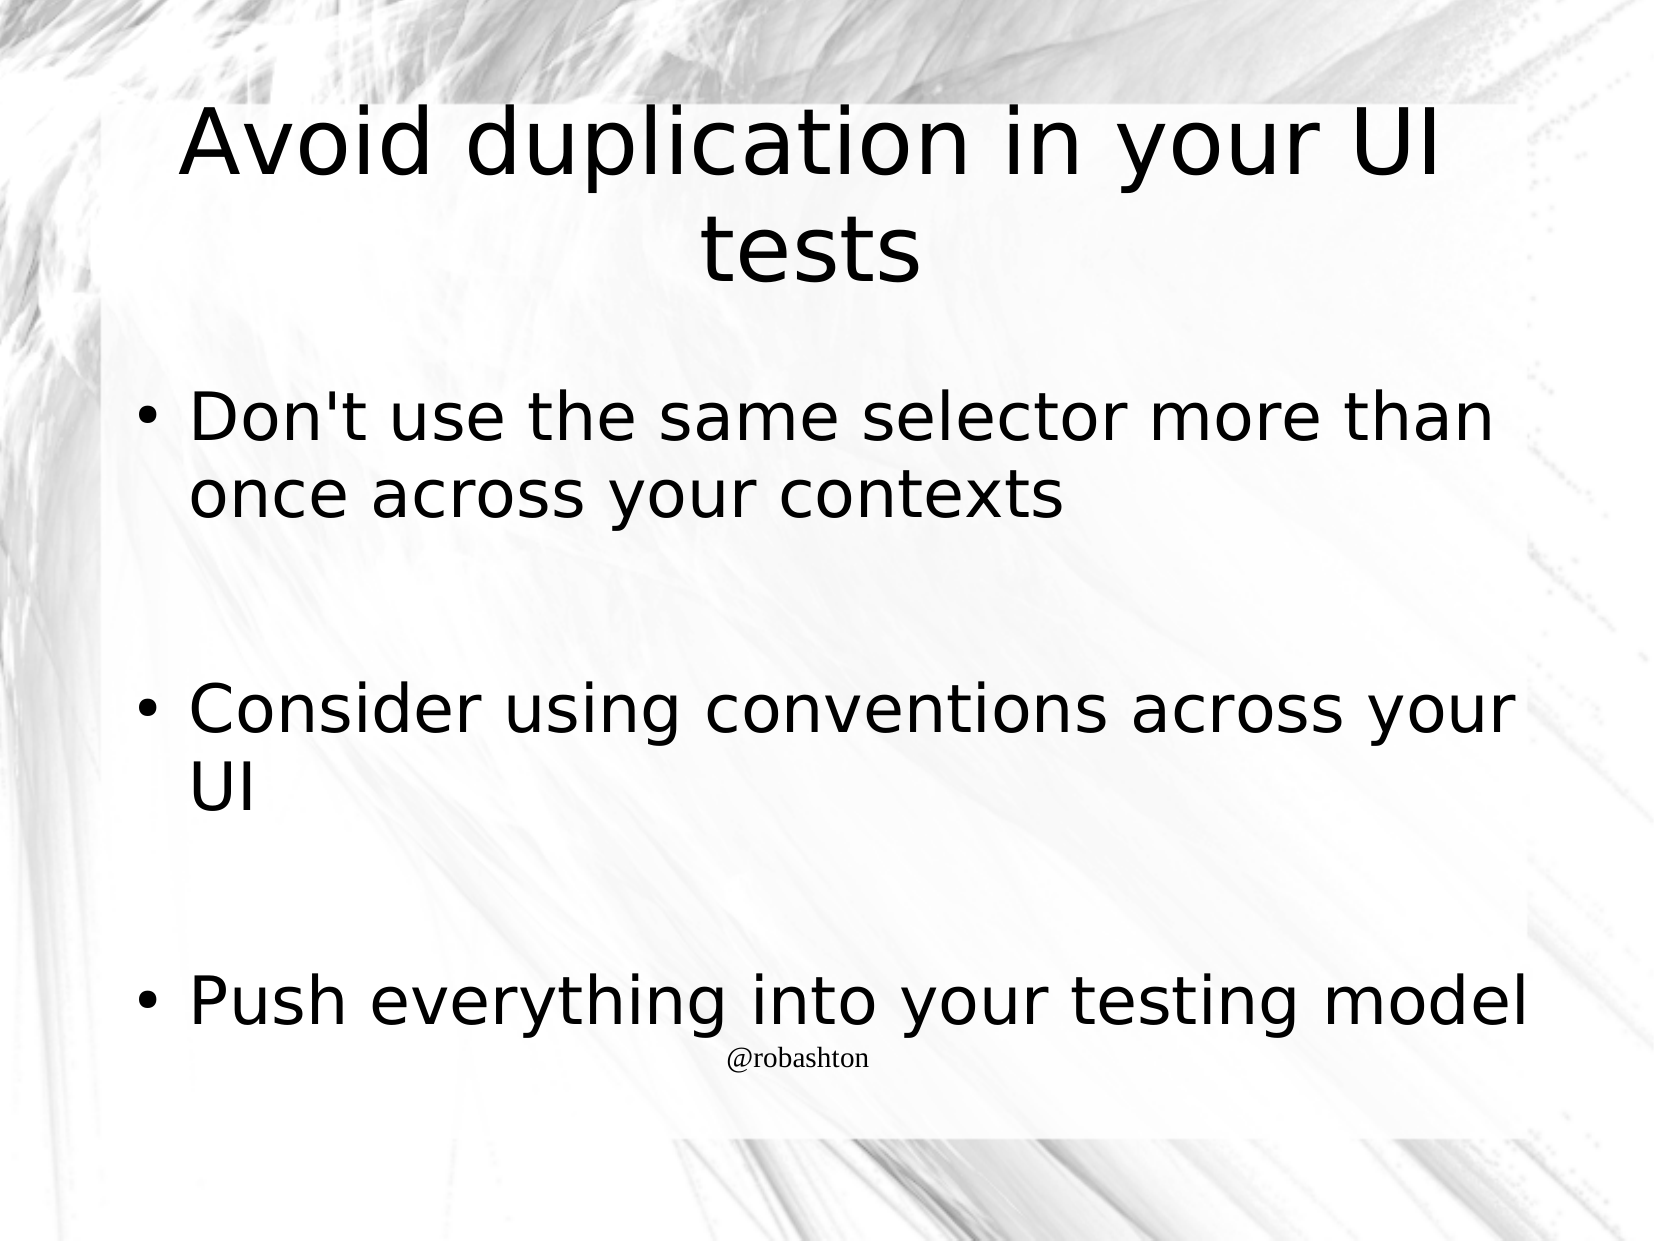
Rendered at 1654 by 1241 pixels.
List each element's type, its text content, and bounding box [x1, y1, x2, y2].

picture [0, 0, 1654, 1241]
list Don't use the same selector more than once across your contexts Consider using conventions across your UI Push everything into your testing model [118, 377, 1571, 1098]
title Avoid duplication in your UI tests [118, 89, 1506, 304]
